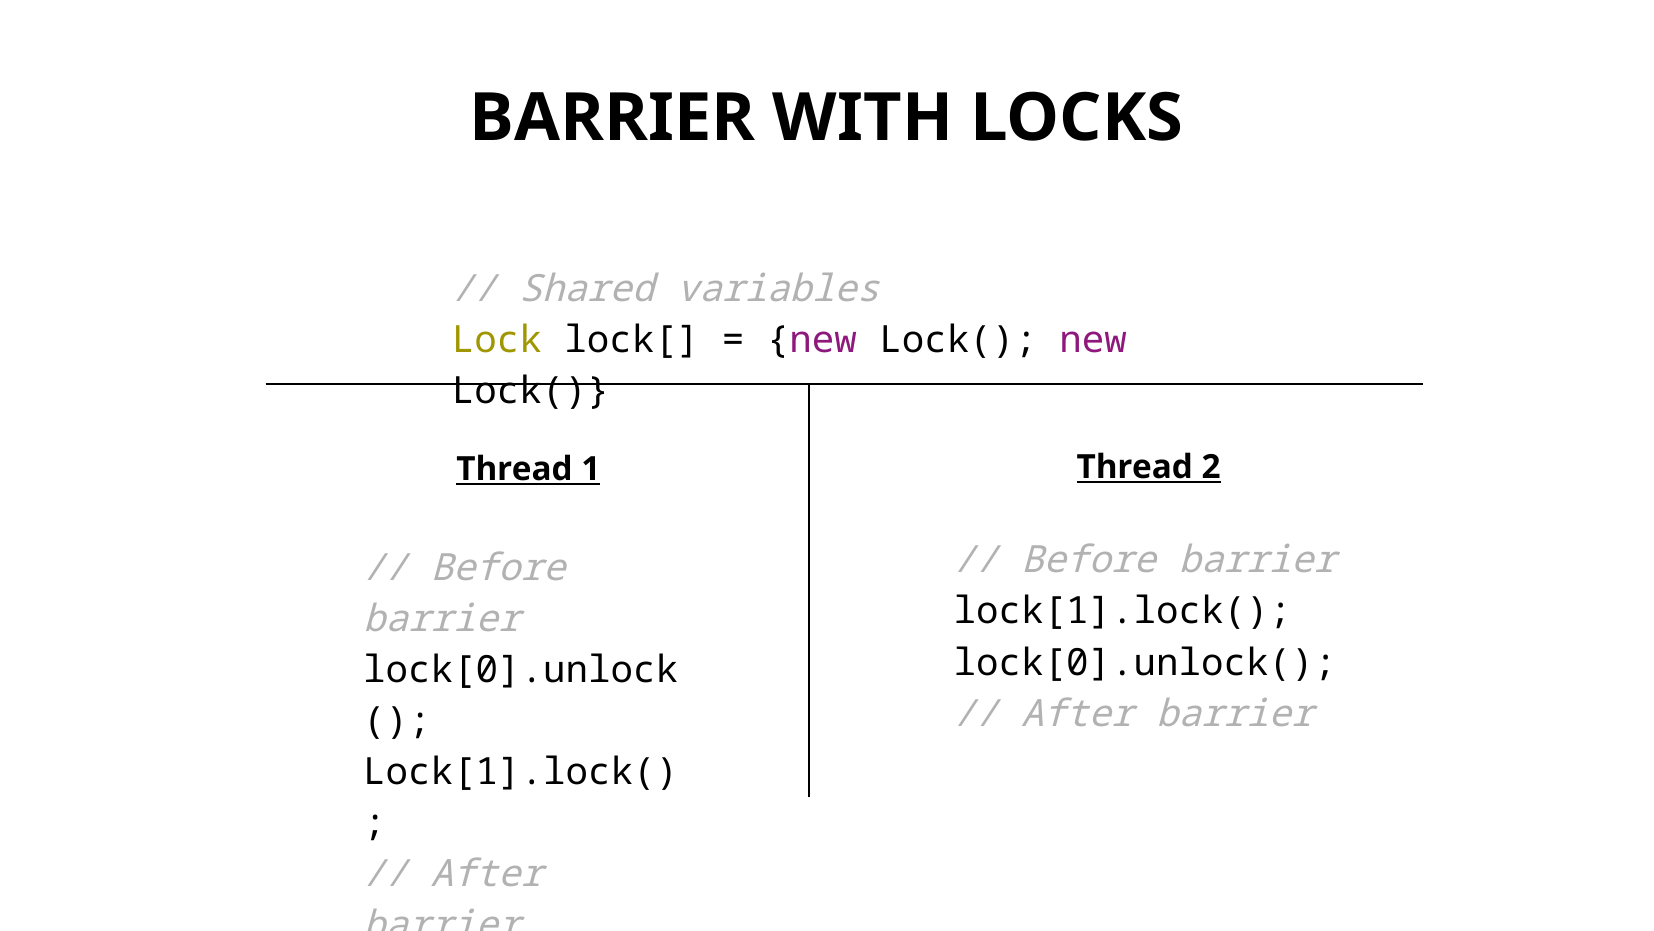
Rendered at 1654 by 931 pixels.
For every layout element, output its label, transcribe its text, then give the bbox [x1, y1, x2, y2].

text_box Thread 2 // Before barrier lock[1].lock(); lock[0].unlock(); // After barrier [938, 435, 1359, 748]
title BARRIER WITH LOCKS [82, 36, 1571, 193]
text_box // Shared variables Lock lock[] = {new Lock(); new Lock()} [437, 253, 1217, 361]
text_box Thread 1 // Before barrier lock[0].unlock(); Lock[1].lock(); // After barrier [348, 437, 709, 750]
